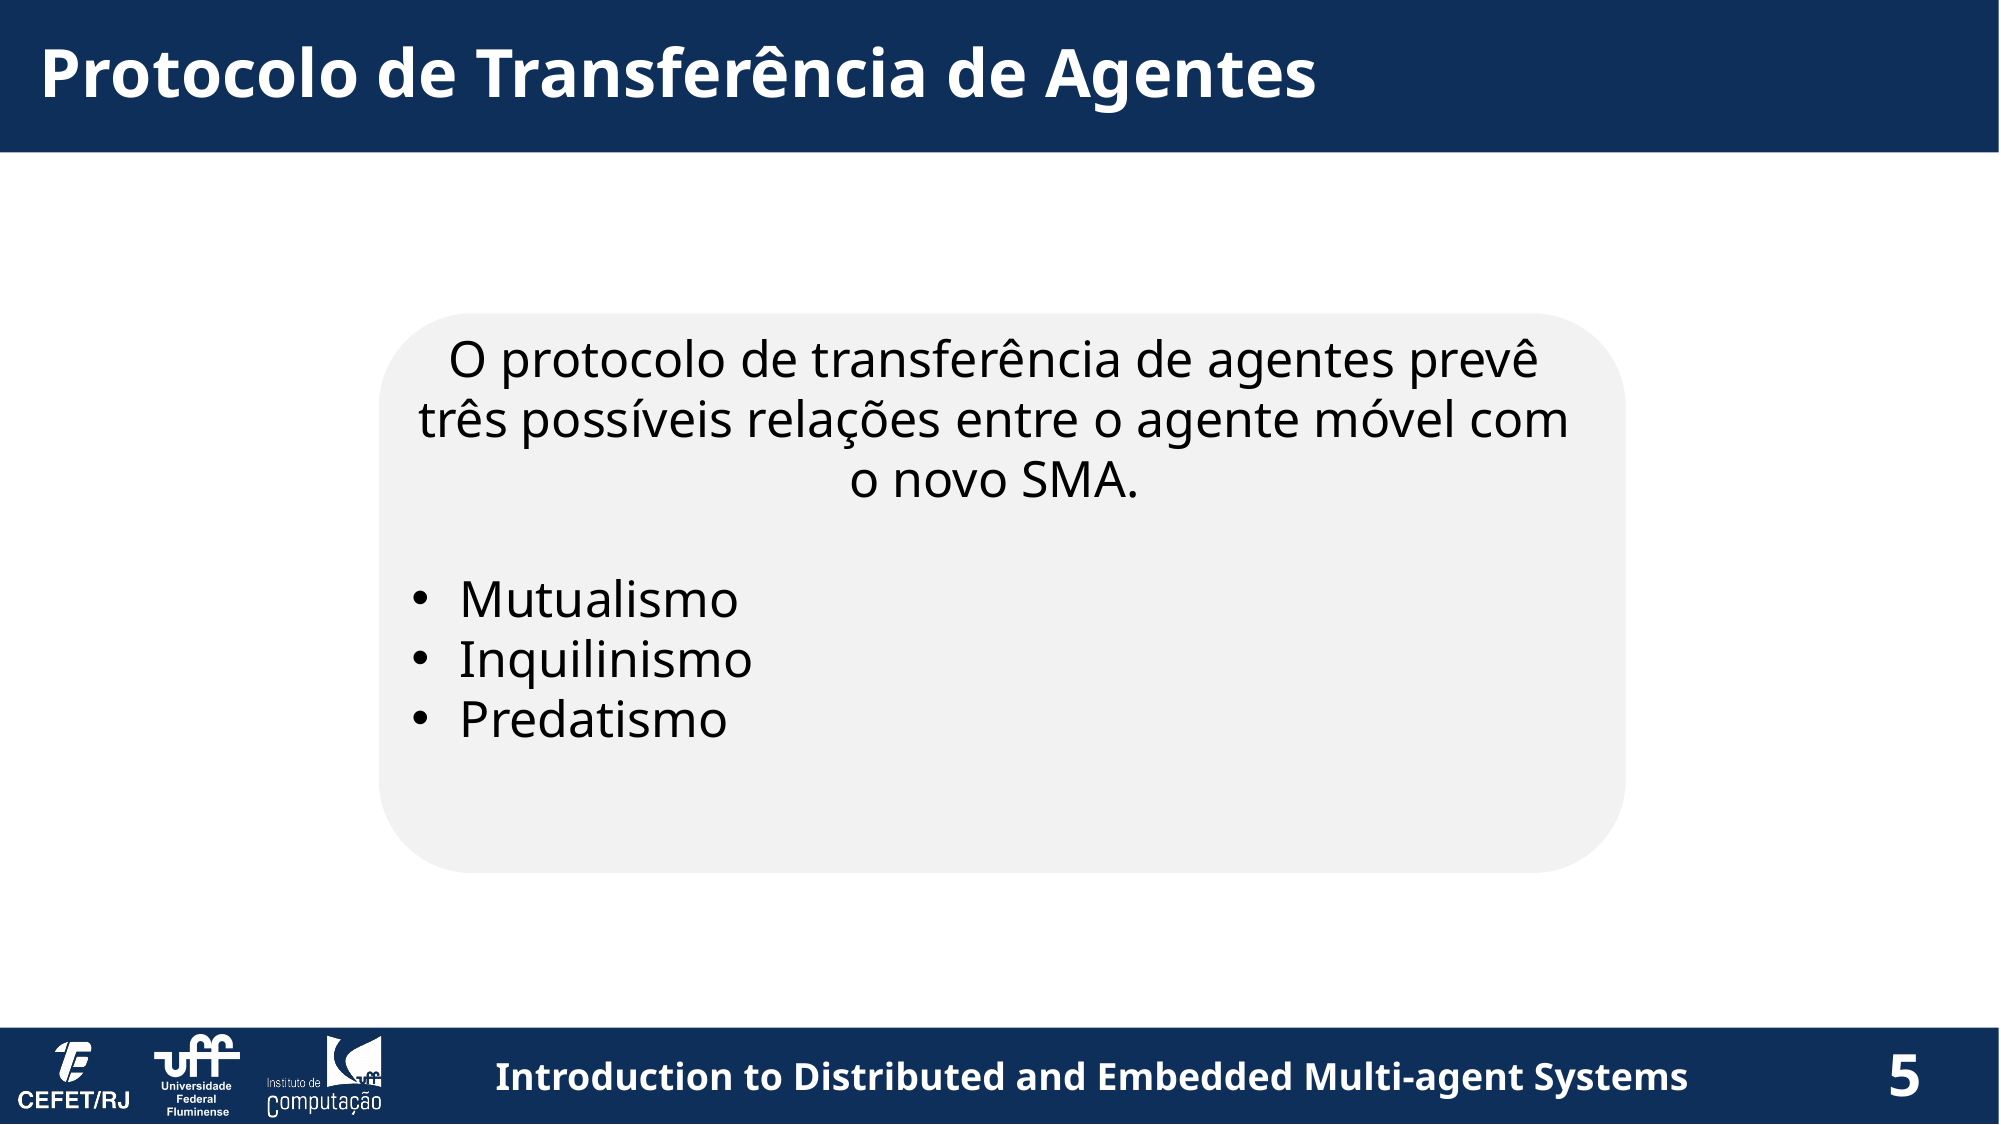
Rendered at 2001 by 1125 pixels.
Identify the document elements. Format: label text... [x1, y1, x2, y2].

text_box O protocolo de transferência de agentes prevê três possíveis relações entre o agente móvel com o novo SMA. Mutualismo Inquilinismo Predatismo [396, 320, 1593, 756]
text_box Protocolo de Transferência de Agentes [25, 23, 1999, 119]
picture [265, 1033, 383, 1118]
text_box [378, 335, 1626, 874]
picture [18, 1021, 129, 1125]
picture [153, 1033, 241, 1121]
text_box [437, 313, 1567, 320]
